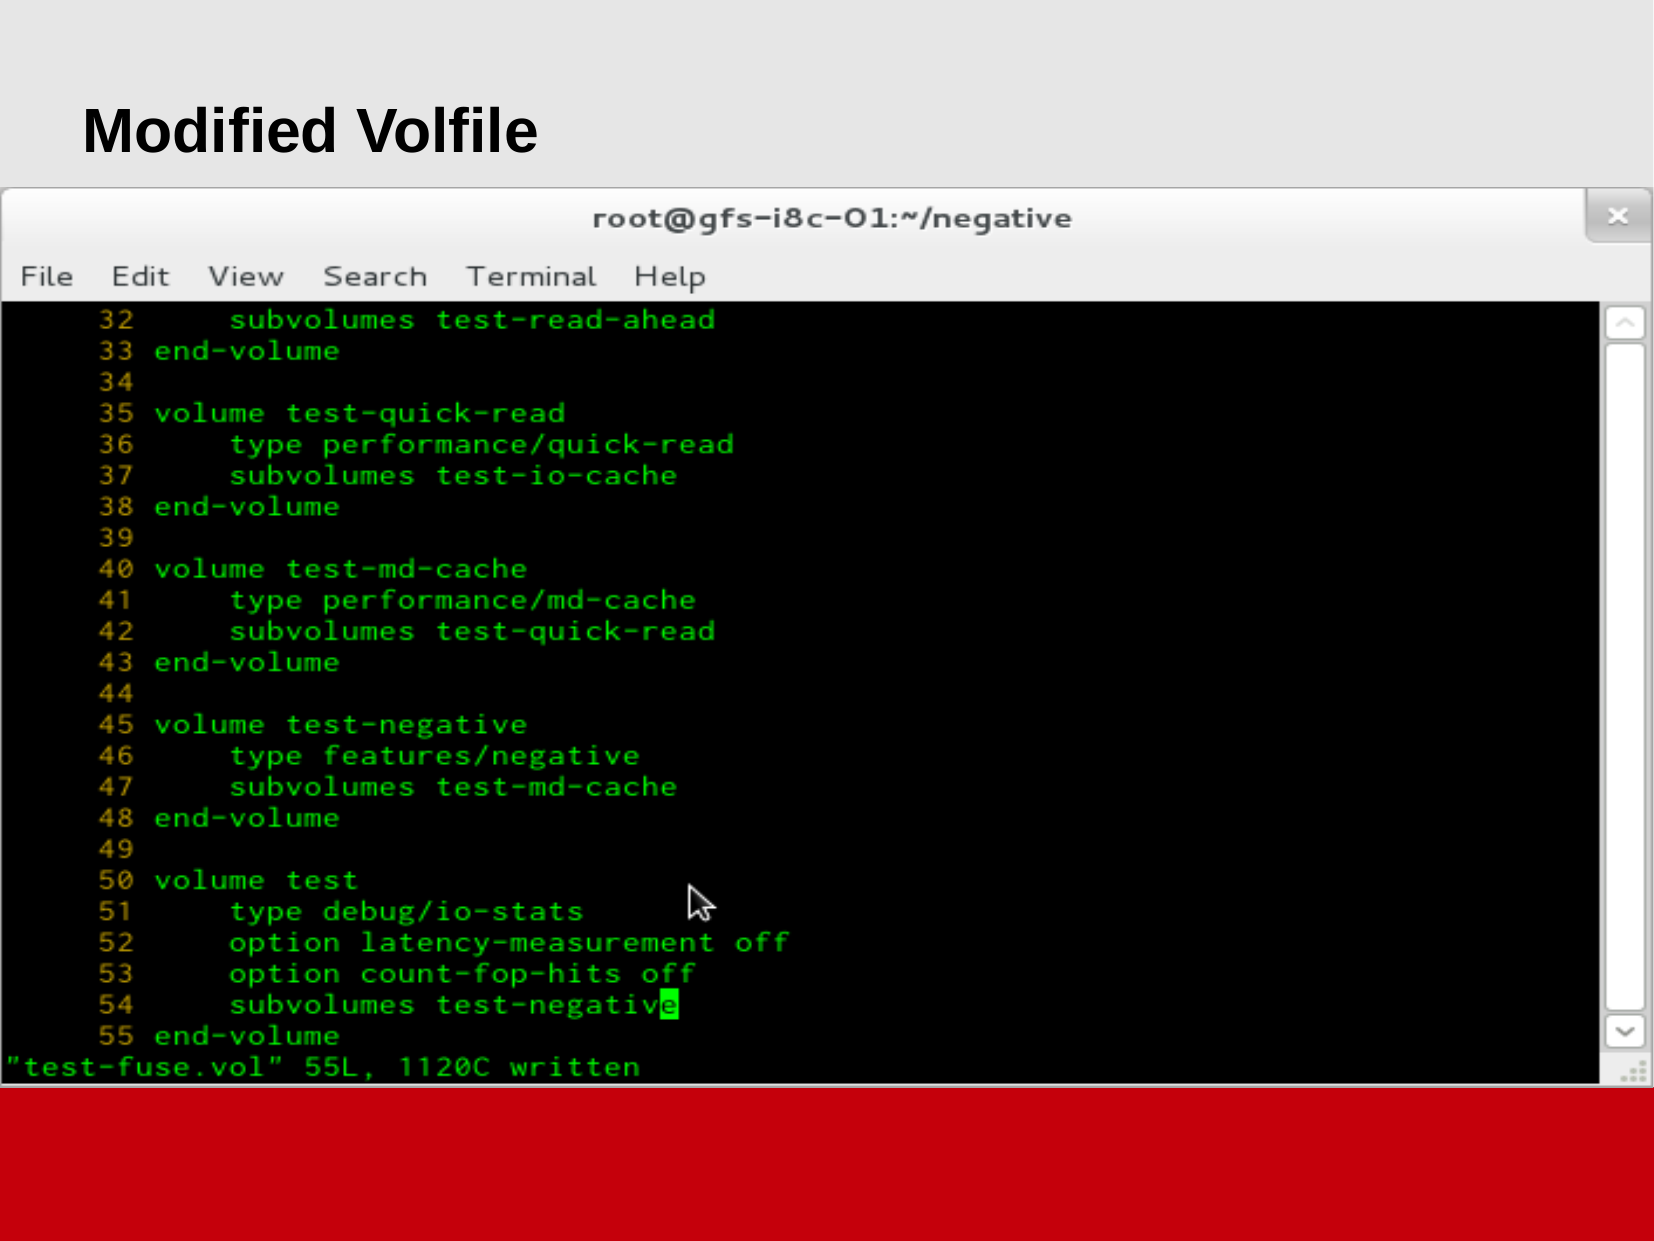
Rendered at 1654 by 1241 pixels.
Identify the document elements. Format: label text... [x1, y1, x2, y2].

picture [0, 187, 1654, 1088]
title Modified Volfile [82, 37, 1571, 187]
